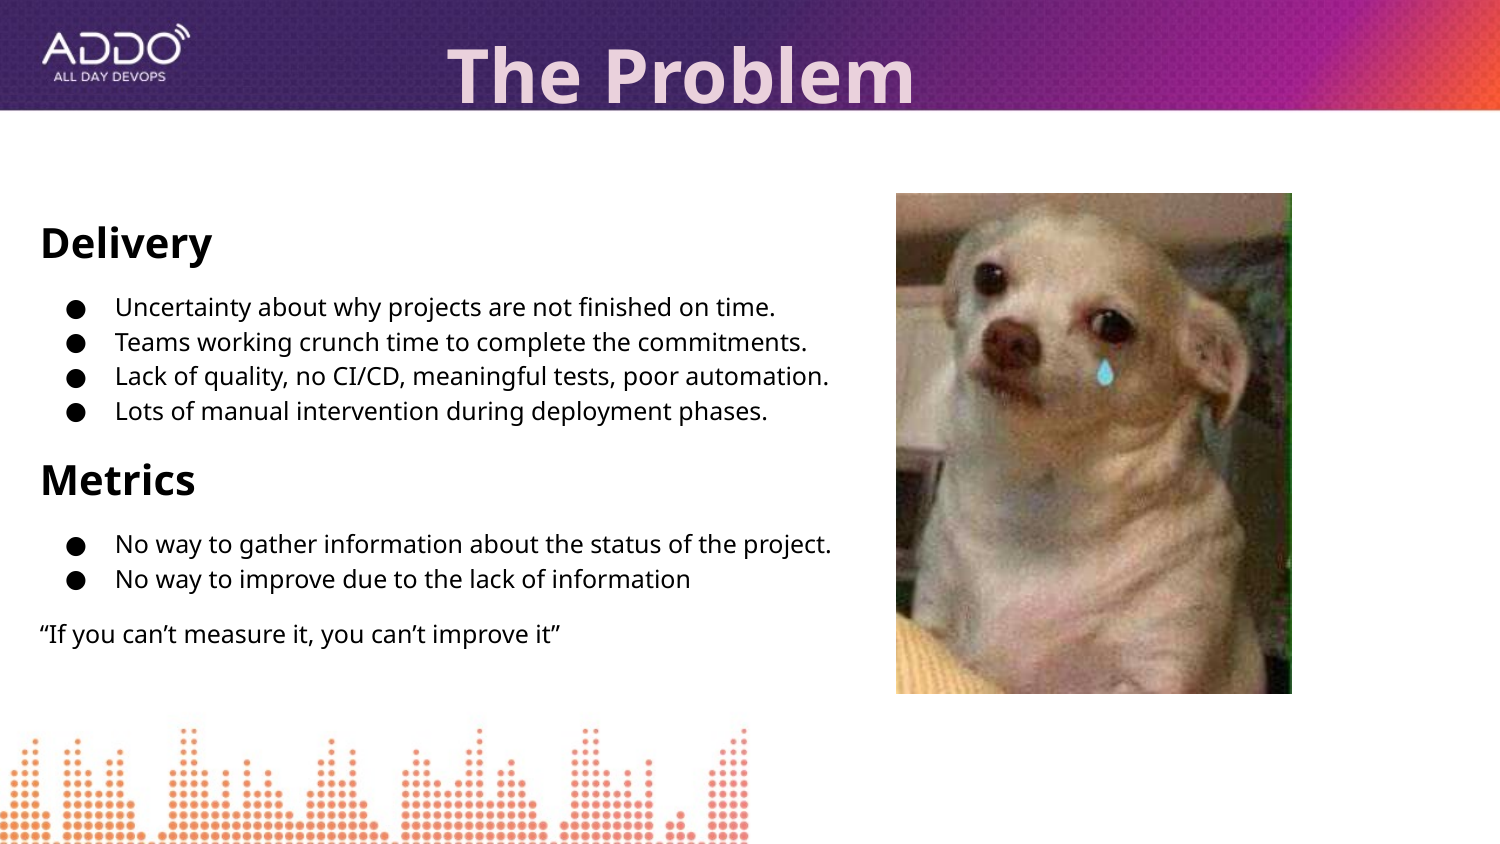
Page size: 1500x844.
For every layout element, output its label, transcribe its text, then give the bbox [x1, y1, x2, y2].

text_box The Problem [431, 0, 948, 106]
text_box Delivery Uncertainty about why projects are not finished on time. Teams working crunch time to complete the commitments. Lack of quality, no CI/CD, meaningful tests, poor automation. Lots of manual intervention during deployment phases. Metrics No way to gather information about the status of the project. No way to improve due to the lack of information “If you can’t measure it, you can’t improve it” [24, 193, 1173, 731]
picture [0, 0, 1500, 844]
